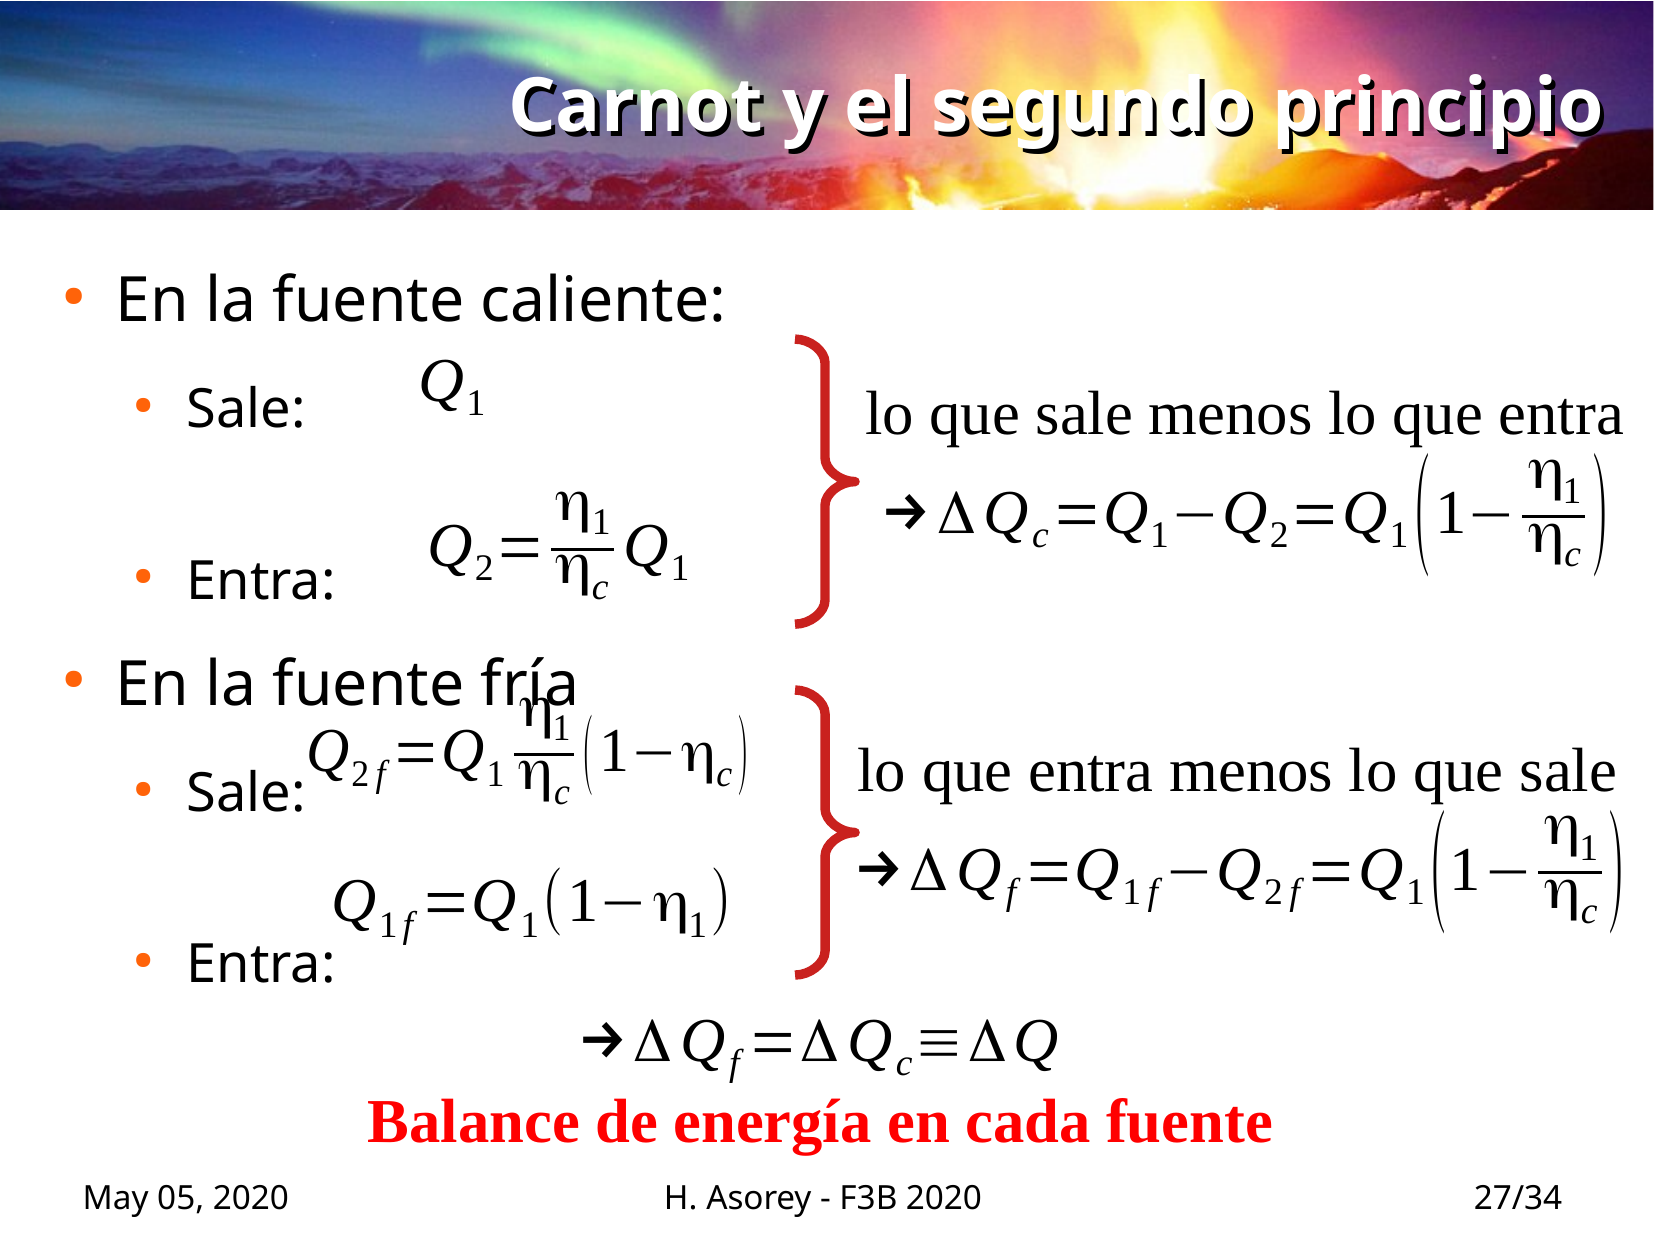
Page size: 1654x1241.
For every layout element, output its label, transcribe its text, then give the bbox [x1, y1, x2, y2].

chart [412, 345, 492, 424]
chart [360, 1005, 1283, 1156]
chart [848, 734, 1632, 938]
chart [857, 378, 1635, 581]
chart [300, 694, 756, 813]
title Carnot y el segundo principio [45, 15, 1606, 191]
chart [325, 865, 738, 946]
picture [0, 1, 1654, 210]
list En la fuente caliente: Sale: Entra: En la fuente fría Sale: Entra: [45, 255, 1606, 1156]
chart [421, 489, 696, 607]
